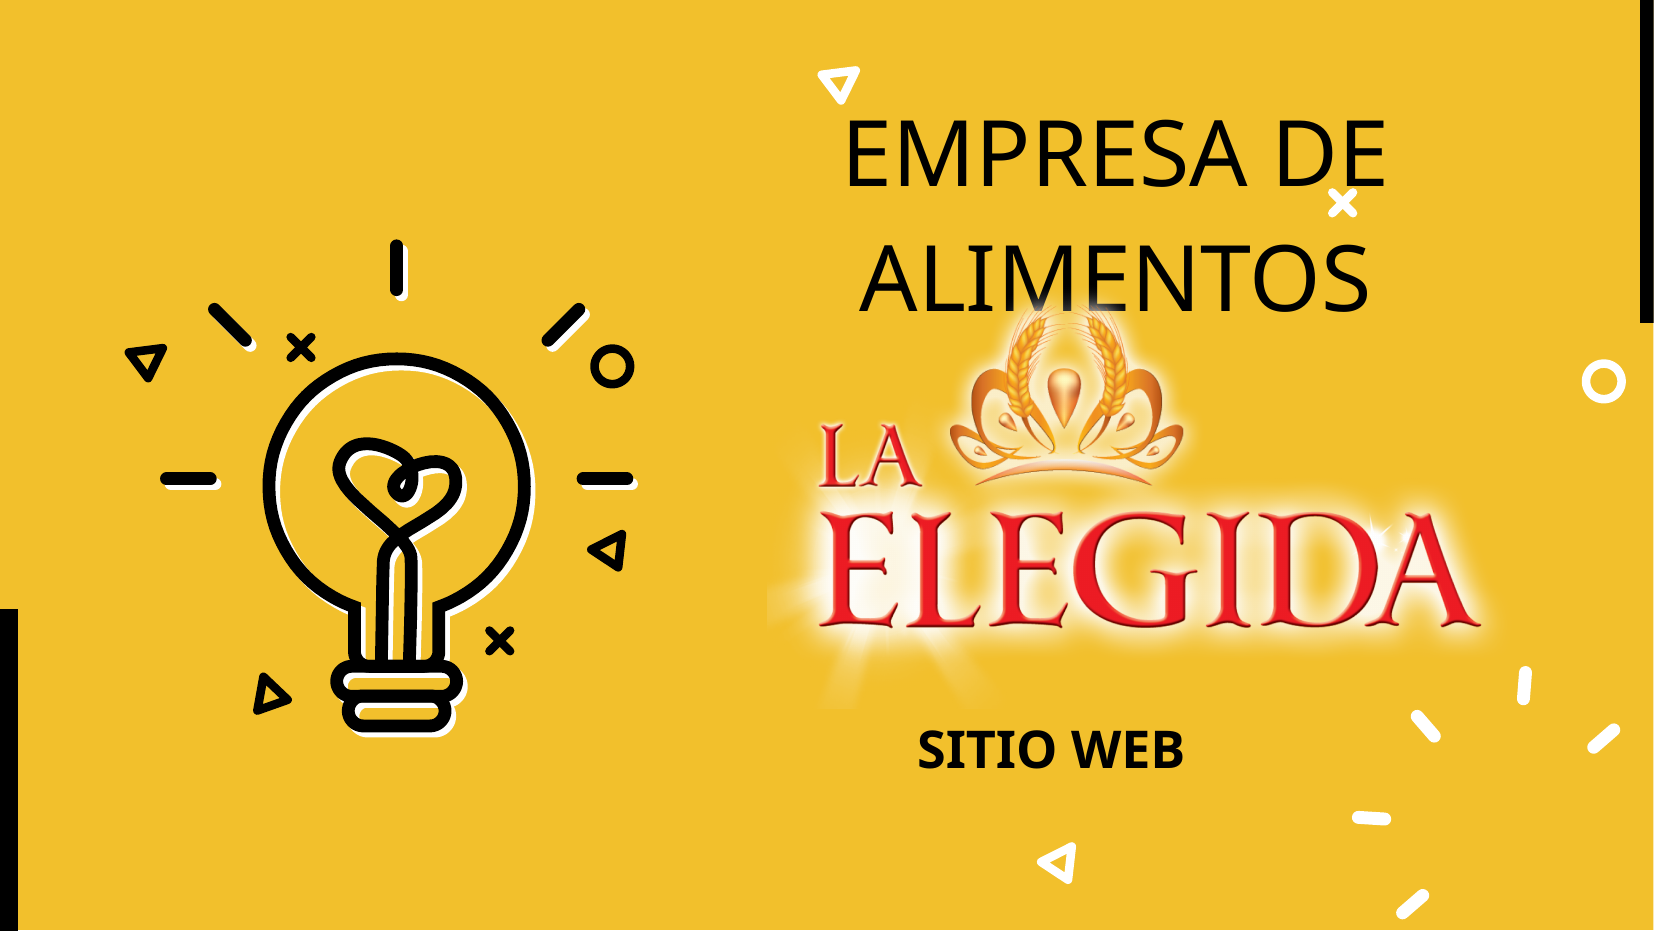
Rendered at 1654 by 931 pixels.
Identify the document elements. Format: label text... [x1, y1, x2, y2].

title EMPRESA DE ALIMENTOS [797, 88, 1435, 265]
picture [767, 265, 1519, 709]
text_box SITIO WEB [917, 709, 1270, 789]
